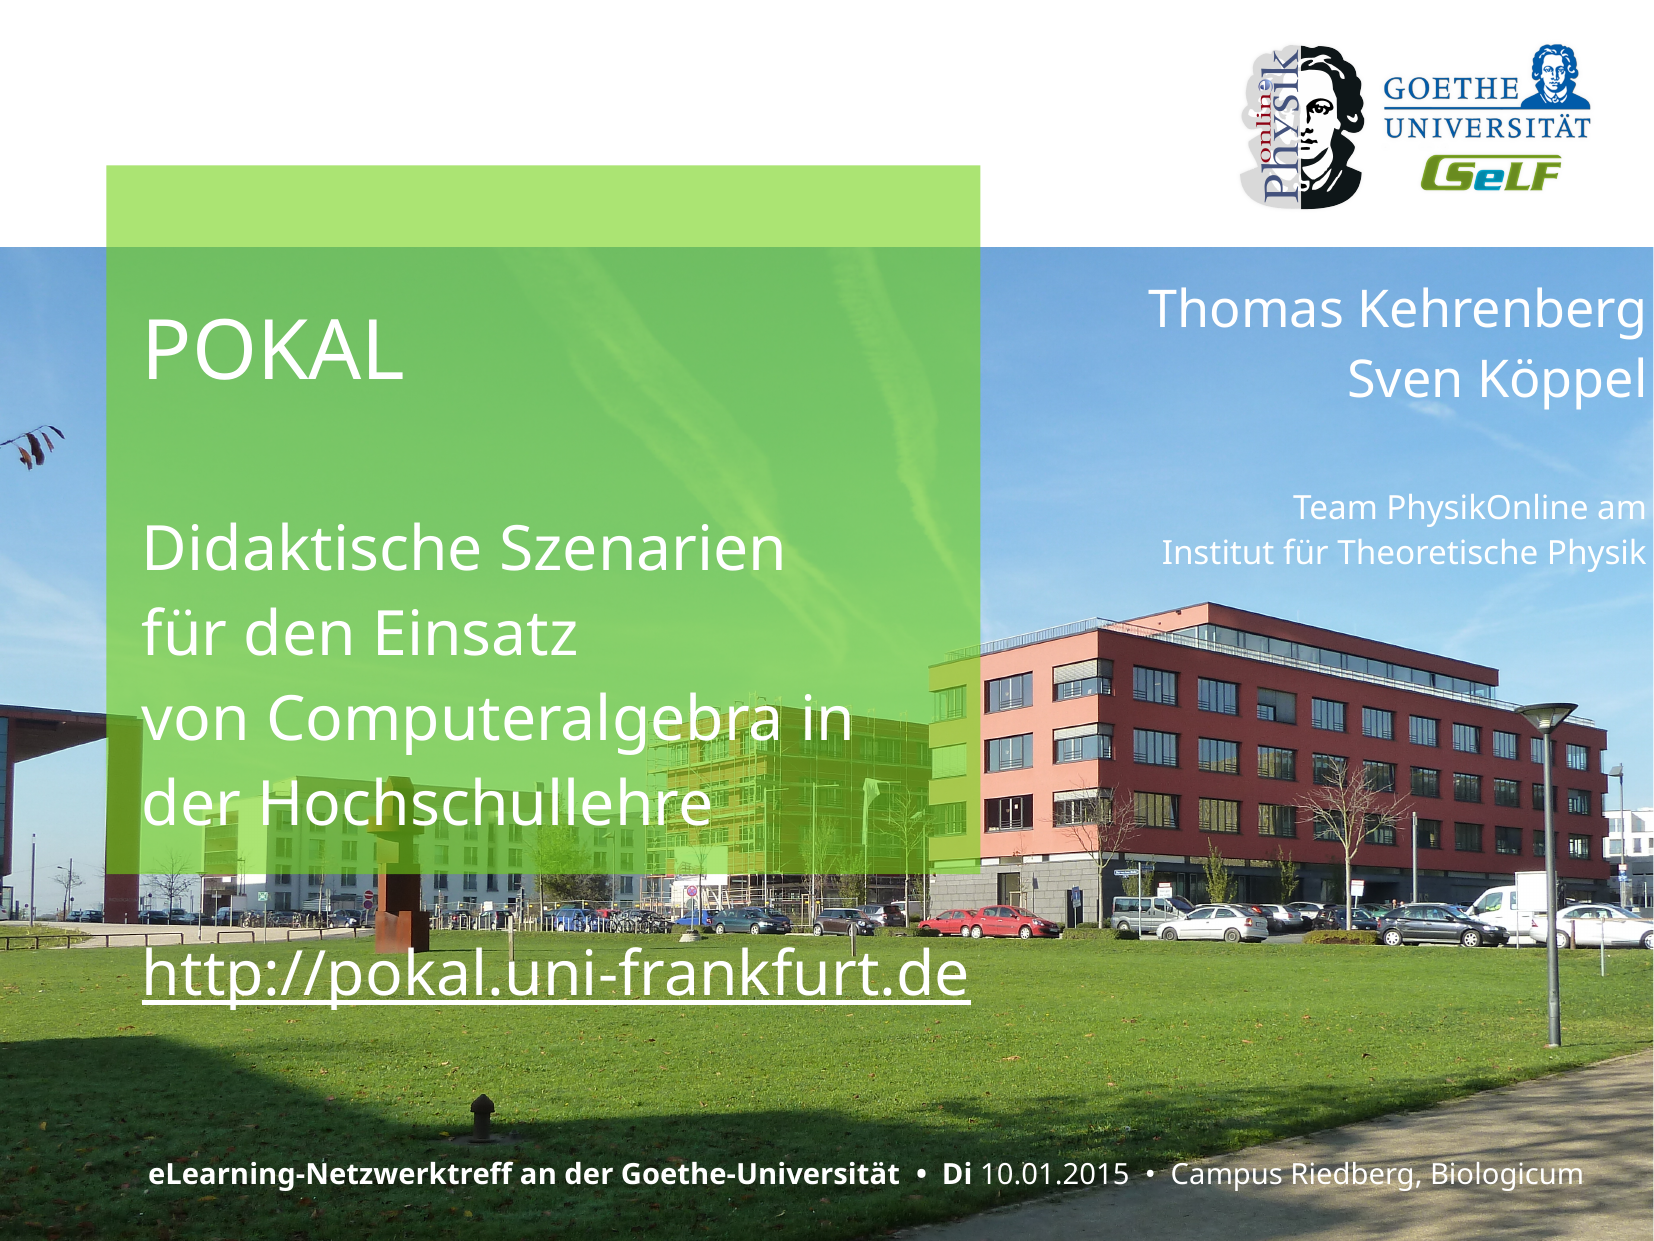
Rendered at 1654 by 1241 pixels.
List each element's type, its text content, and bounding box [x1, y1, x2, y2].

text_box POKAL Didaktische Szenarien für den Einsatz von Computeralgebra in der Hochschullehre http://pokal.uni-frankfurt.de [127, 283, 821, 832]
picture [0, 247, 1654, 1241]
text_box Thomas Kehrenberg Sven Köppel Team PhysikOnline am Institut für Theoretische Physik [1133, 264, 1611, 502]
text_box eLearning-Netzwerktreff an der Goethe-Universität • Di 10.01.2015 • Campus Riedberg, Biologicum [133, 1145, 1521, 1191]
text_box [106, 165, 981, 875]
picture [1379, 39, 1595, 194]
picture [1236, 41, 1368, 213]
